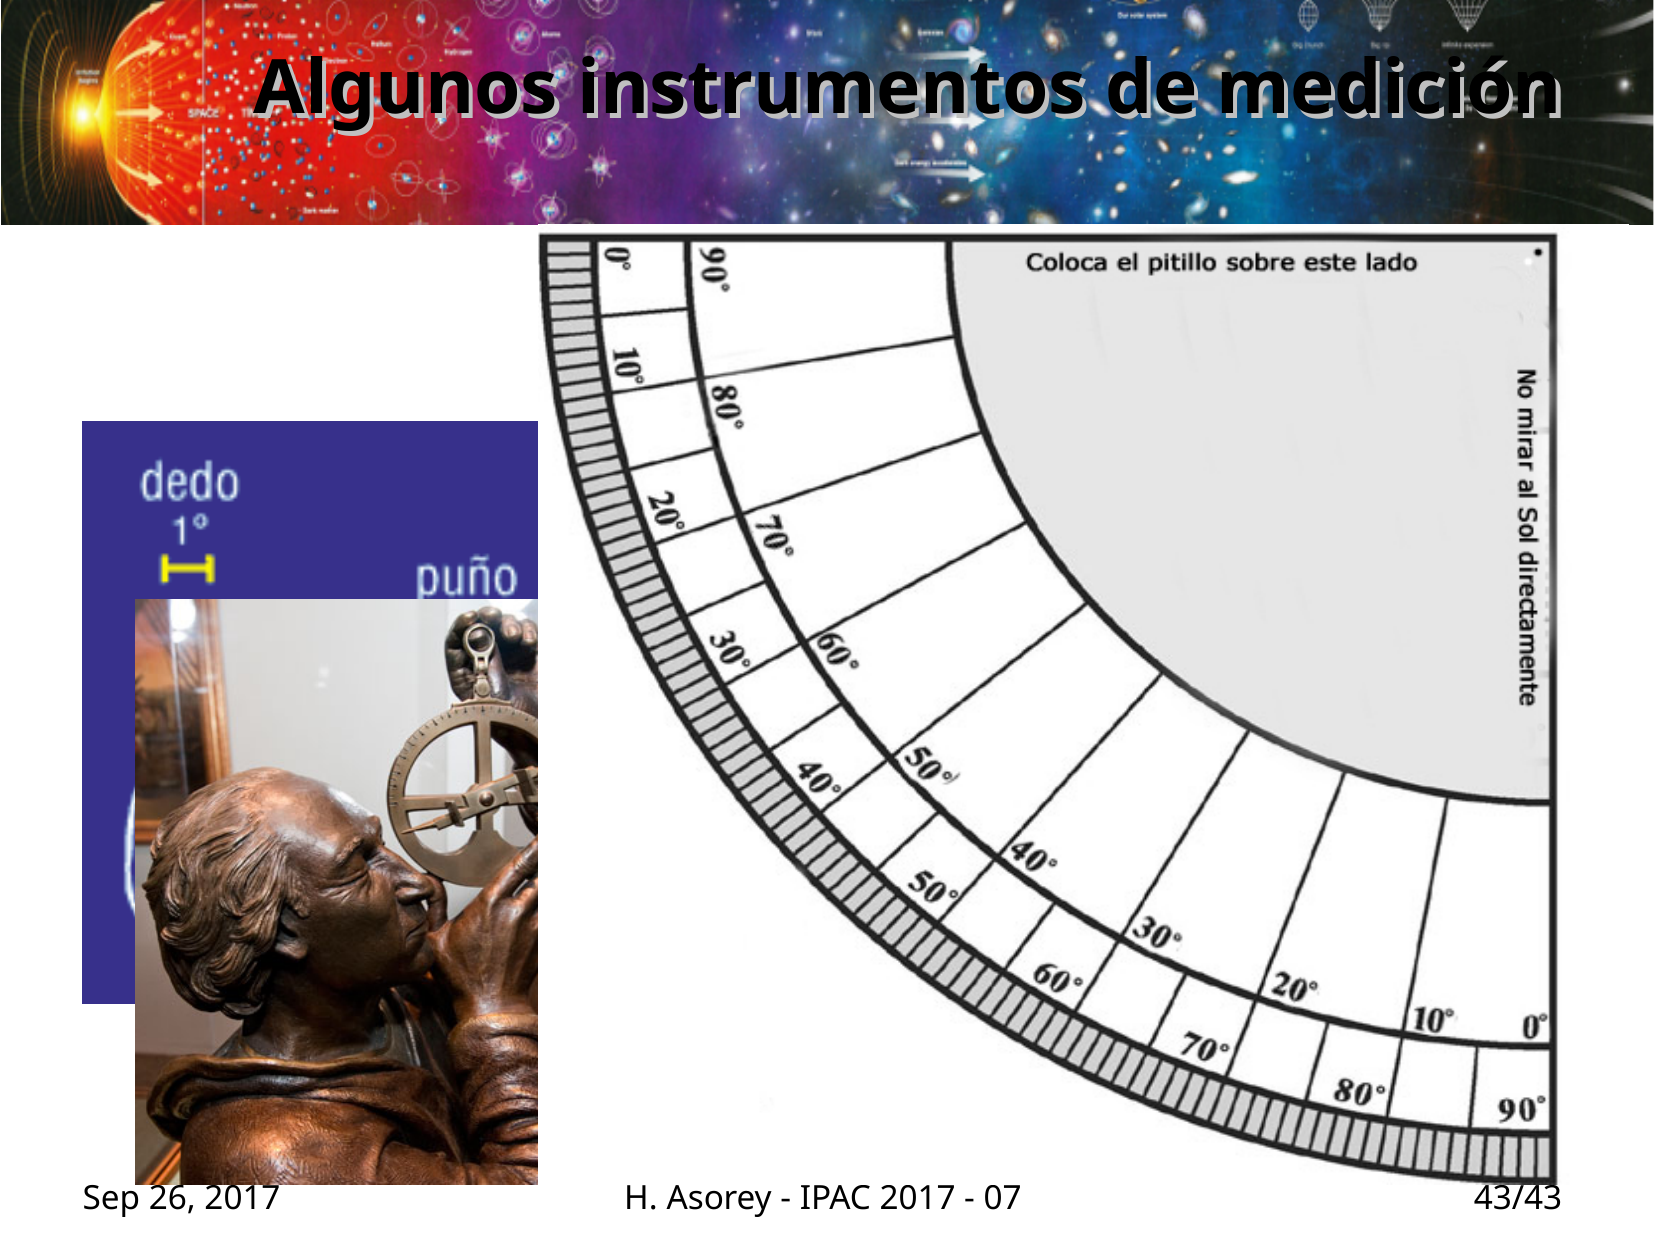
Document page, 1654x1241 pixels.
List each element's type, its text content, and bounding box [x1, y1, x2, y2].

picture [1, 0, 1654, 1186]
title Algunos instrumentos de medición [75, 19, 1564, 151]
